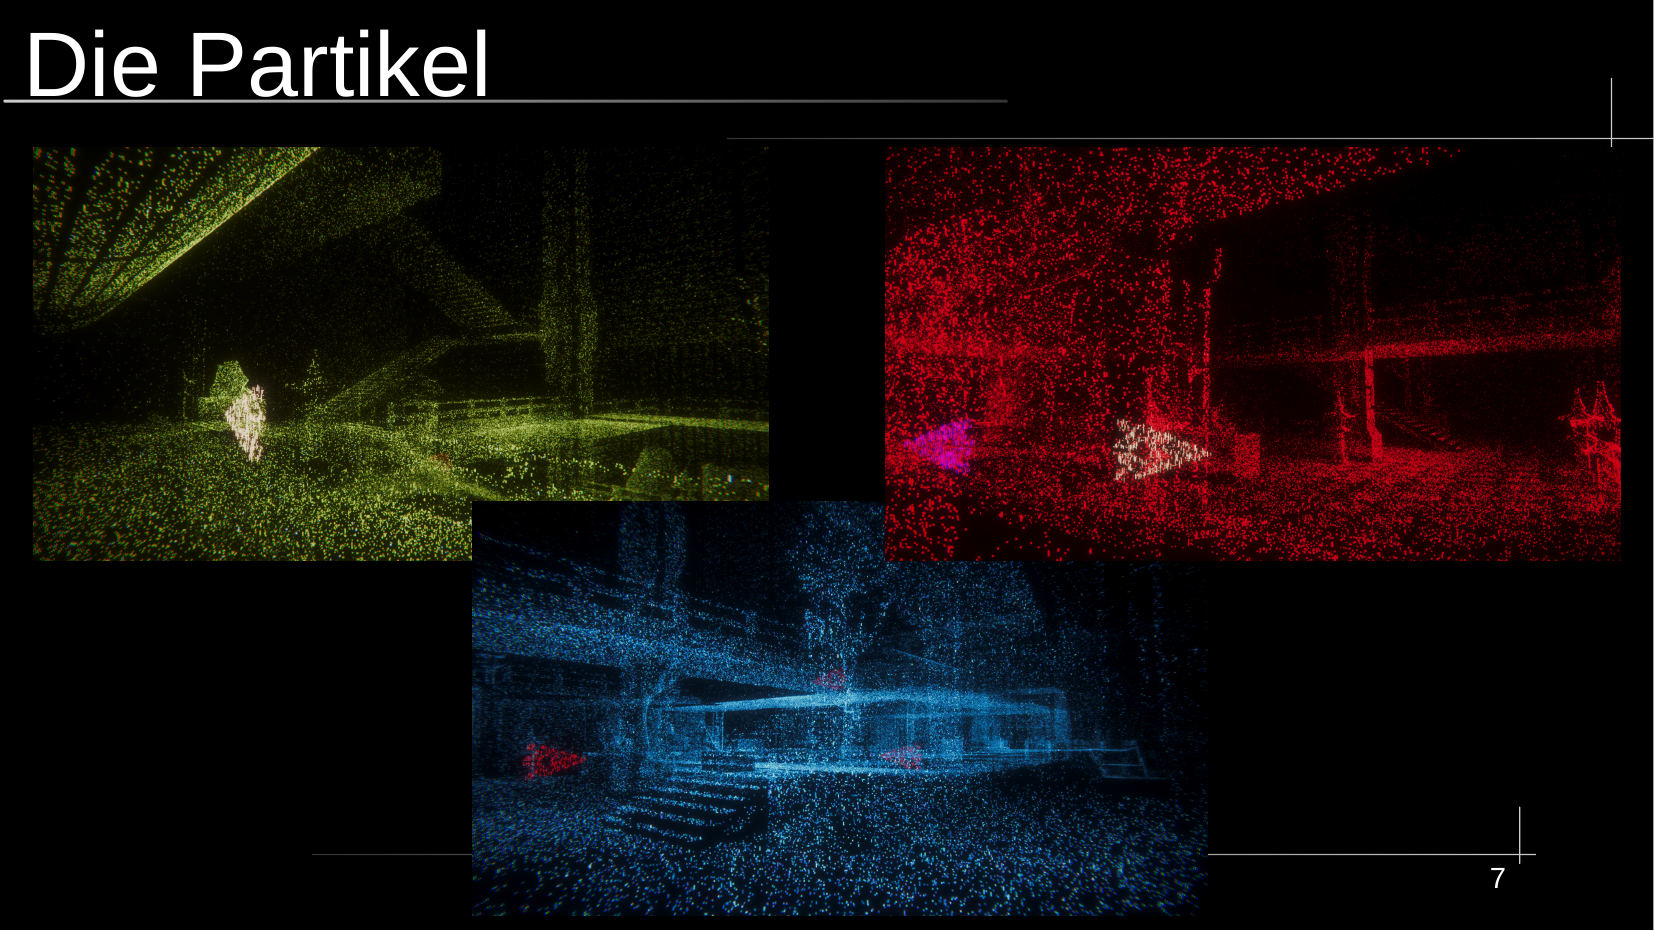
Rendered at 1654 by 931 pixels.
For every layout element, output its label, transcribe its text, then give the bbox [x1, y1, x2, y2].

picture [33, 147, 1621, 916]
title Die Partikel [23, 11, 1589, 119]
